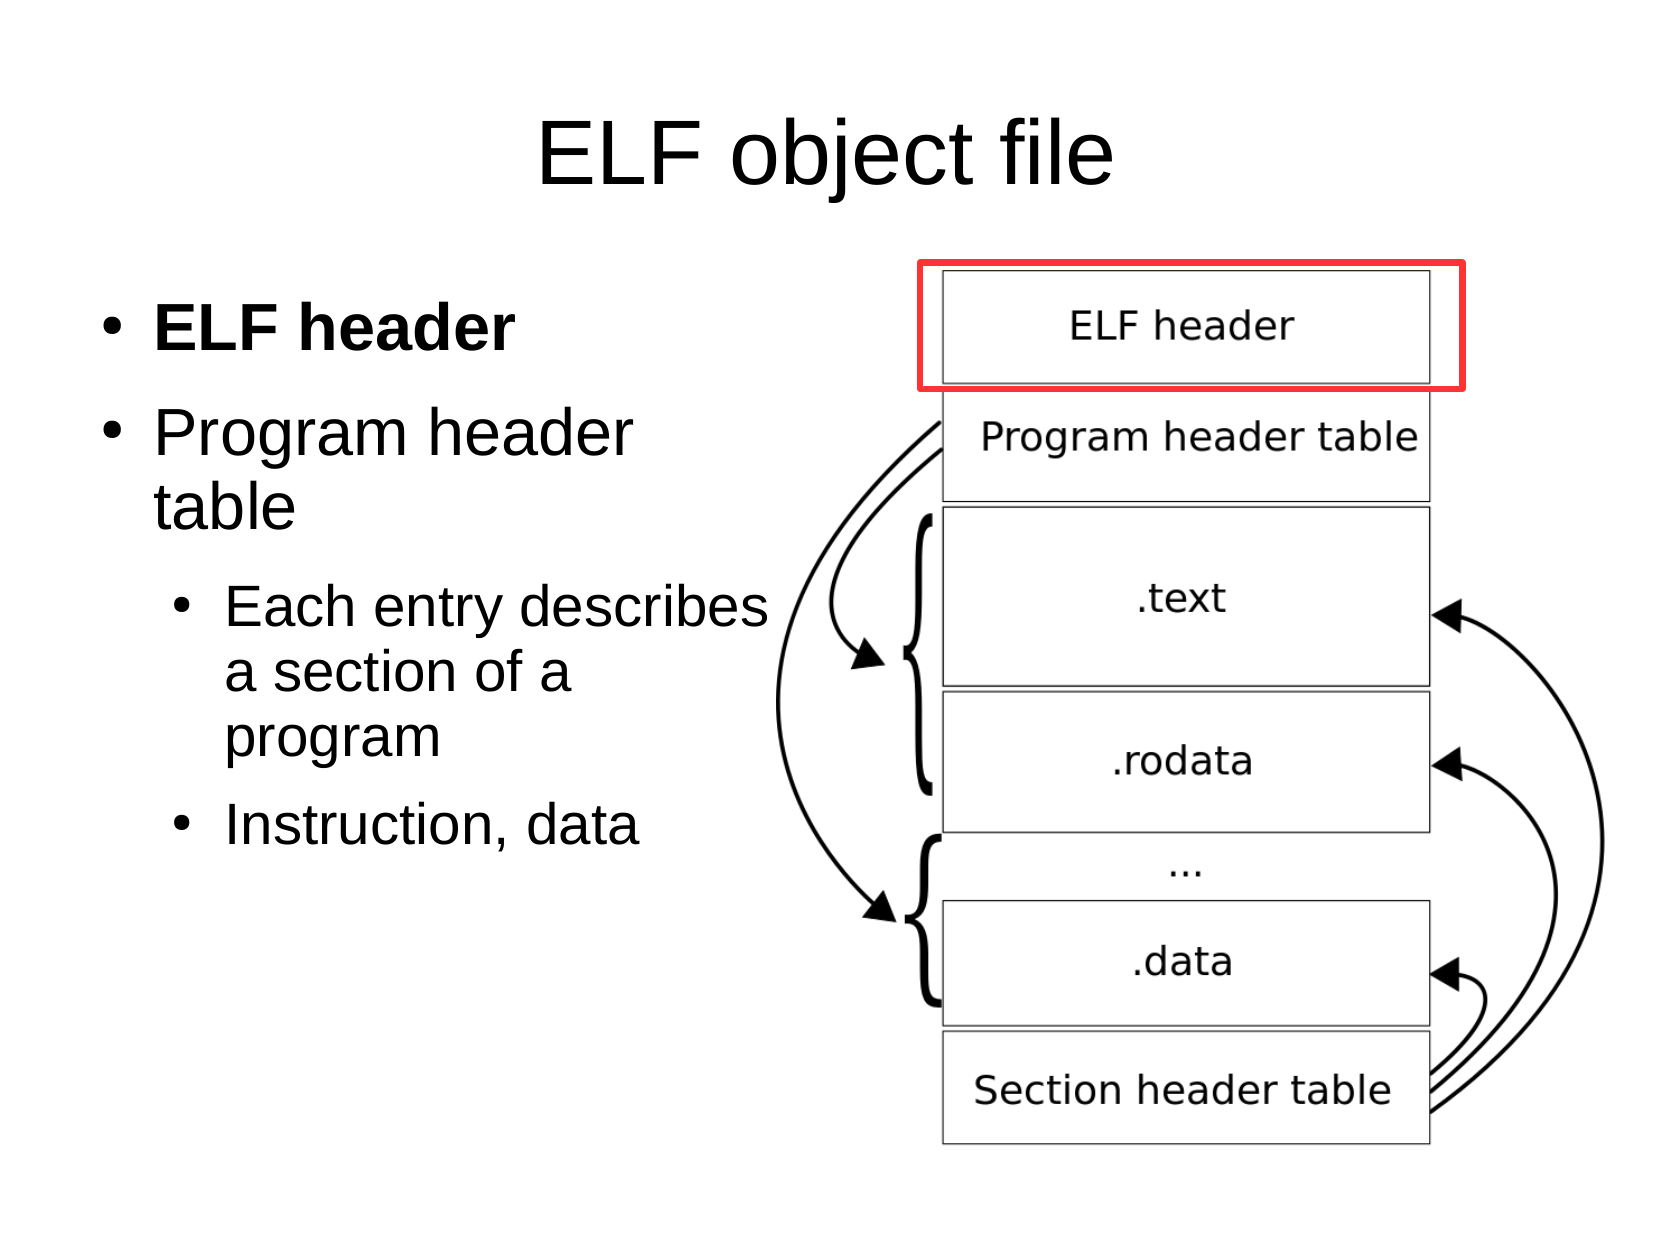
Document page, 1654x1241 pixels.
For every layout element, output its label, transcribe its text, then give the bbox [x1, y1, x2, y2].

picture [776, 250, 1605, 1169]
title ELF object file [82, 49, 1571, 257]
list ELF header Program header table Each entry describes a section of a program Instruction, data [82, 290, 776, 1010]
